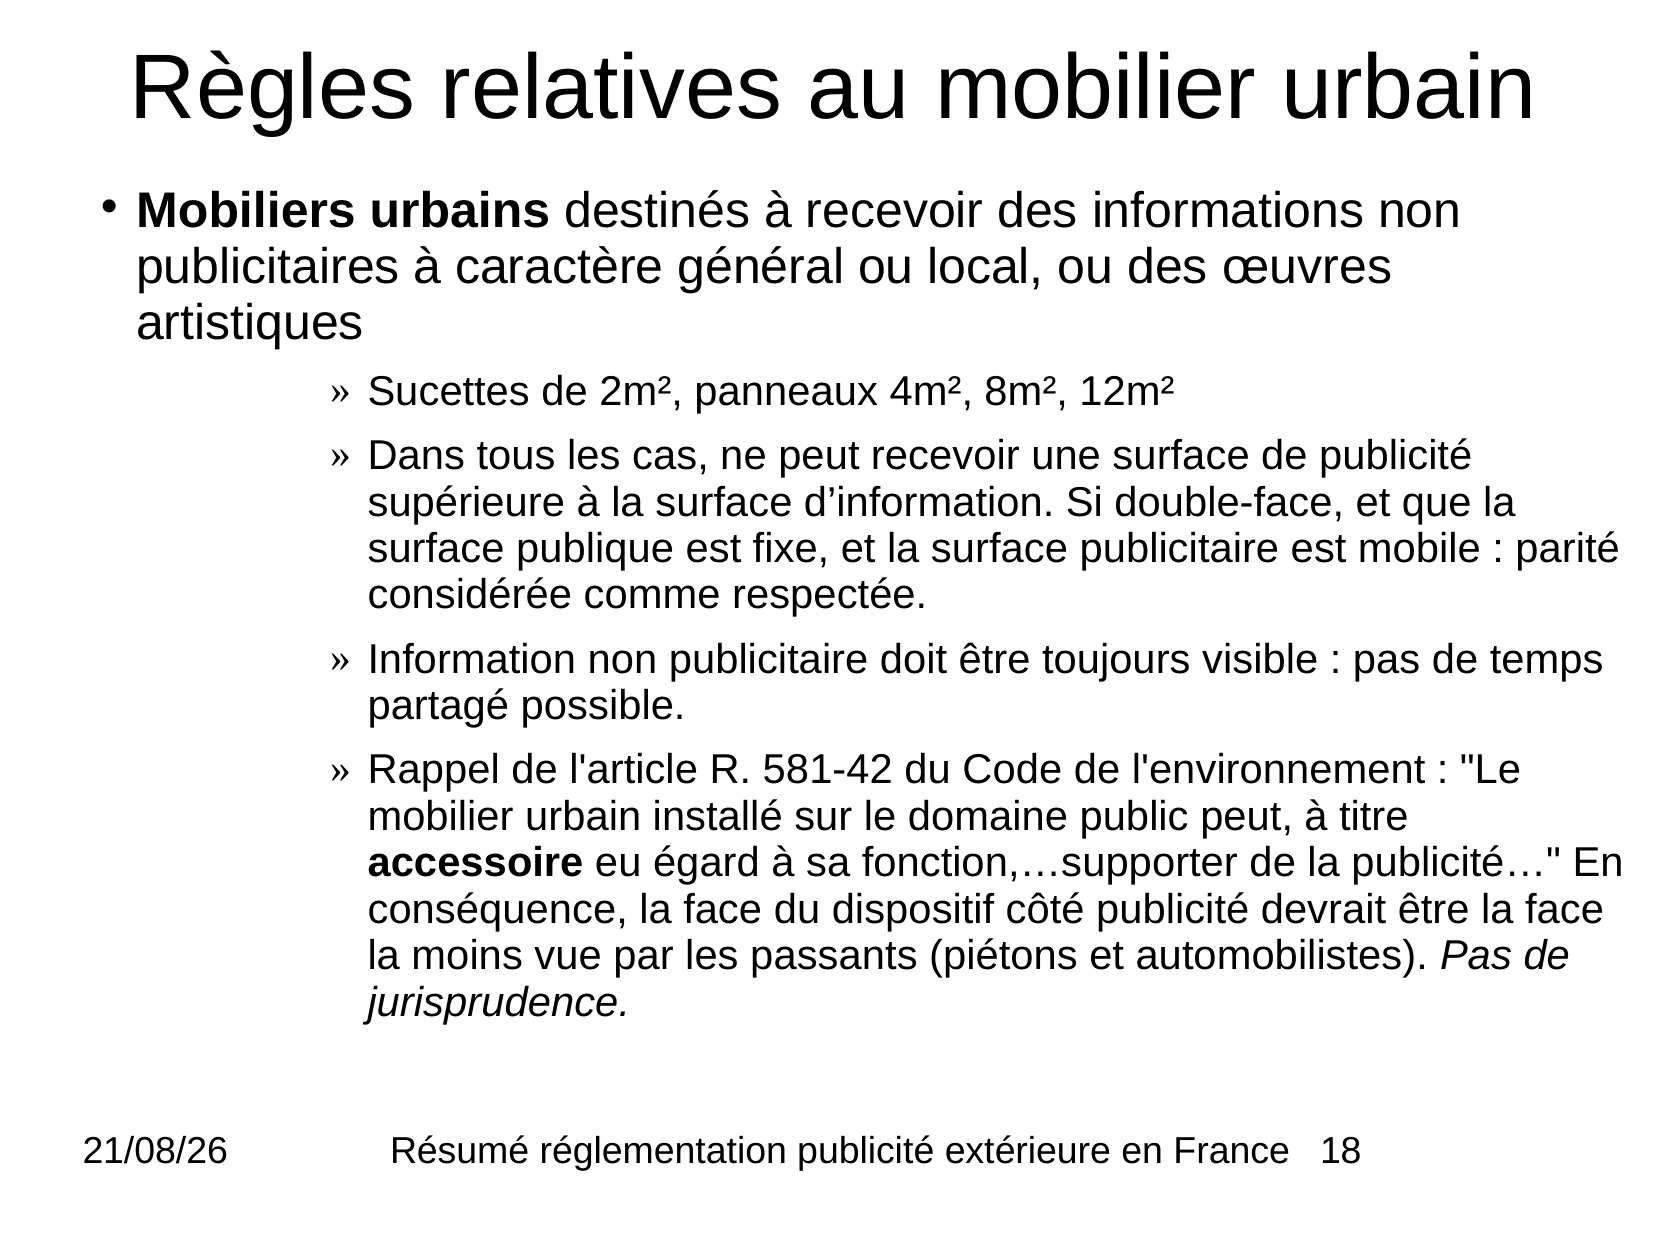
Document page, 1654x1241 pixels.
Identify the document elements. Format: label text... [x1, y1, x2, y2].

title Règles relatives au mobilier urbain [90, 19, 1579, 150]
text_box Mobiliers urbains destinés à recevoir des informations non publicitaires à caractère général ou local, ou des œuvres artistiques Sucettes de 2m², panneaux 4m², 8m², 12m² Dans tous les cas, ne peut recevoir une surface de publicité supérieure à la surface d’information. Si double-face, et que la surface publique est fixe, et la surface publicitaire est mobile : parité considérée comme respectée. Information non publicitaire doit être toujours visible : pas de temps partagé possible. Rappel de l'article R. 581-42 du Code de l'environnement : "Le mobilier urbain installé sur le domaine public peut, à titre accessoire eu égard à sa fonction,…supporter de la publicité…" En conséquence, la face du dispositif côté publicité devrait être la face la moins vue par les passants (piétons et automobilistes). Pas de jurisprudence. [29, 179, 1631, 1185]
